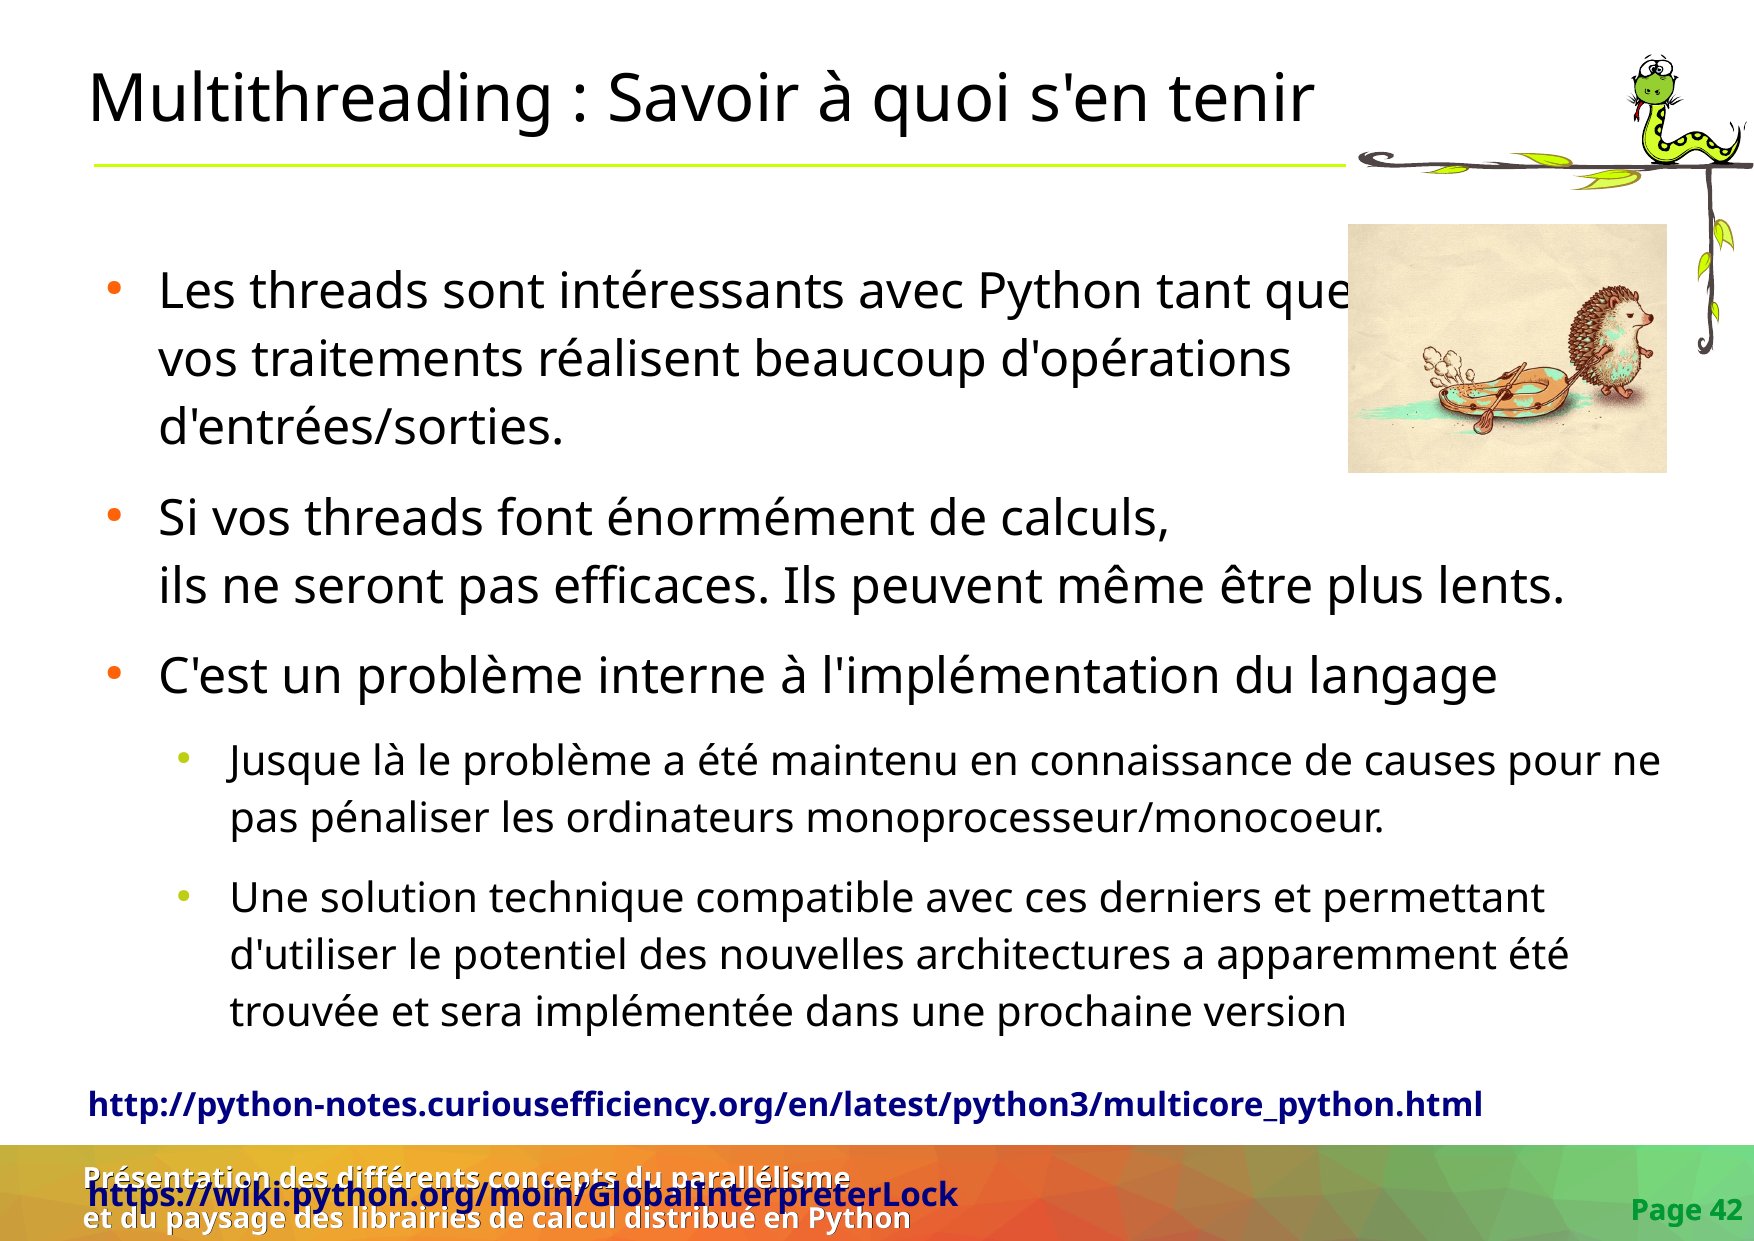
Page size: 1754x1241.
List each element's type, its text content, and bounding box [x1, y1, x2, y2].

title Multithreading : Savoir à quoi s'en tenir [87, 31, 1667, 160]
list Les threads sont intéressants avec Python tant que vos traitements réalisent beaucoup d'opérations d'entrées/sorties. Si vos threads font énormément de calculs, ils ne seront pas efficaces. Ils peuvent même être plus lents. C'est un problème interne à l'implémentation du langage Jusque là le problème a été maintenu en connaissance de causes pour ne pas pénaliser les ordinateurs monoprocesseur/monocoeur. Une solution technique compatible avec ces derniers et permettant d'utiliser le potentiel des nouvelles architectures a apparemment été trouvée et sera implémentée dans une prochaine version http://python-notes.curiousefficiency.org/en/latest/python3/multicore_python.html https://wiki.python.org/moin/GlobalInterpreterLock [87, 254, 1667, 1076]
picture [0, 1145, 1754, 1241]
picture [1348, 224, 1667, 473]
